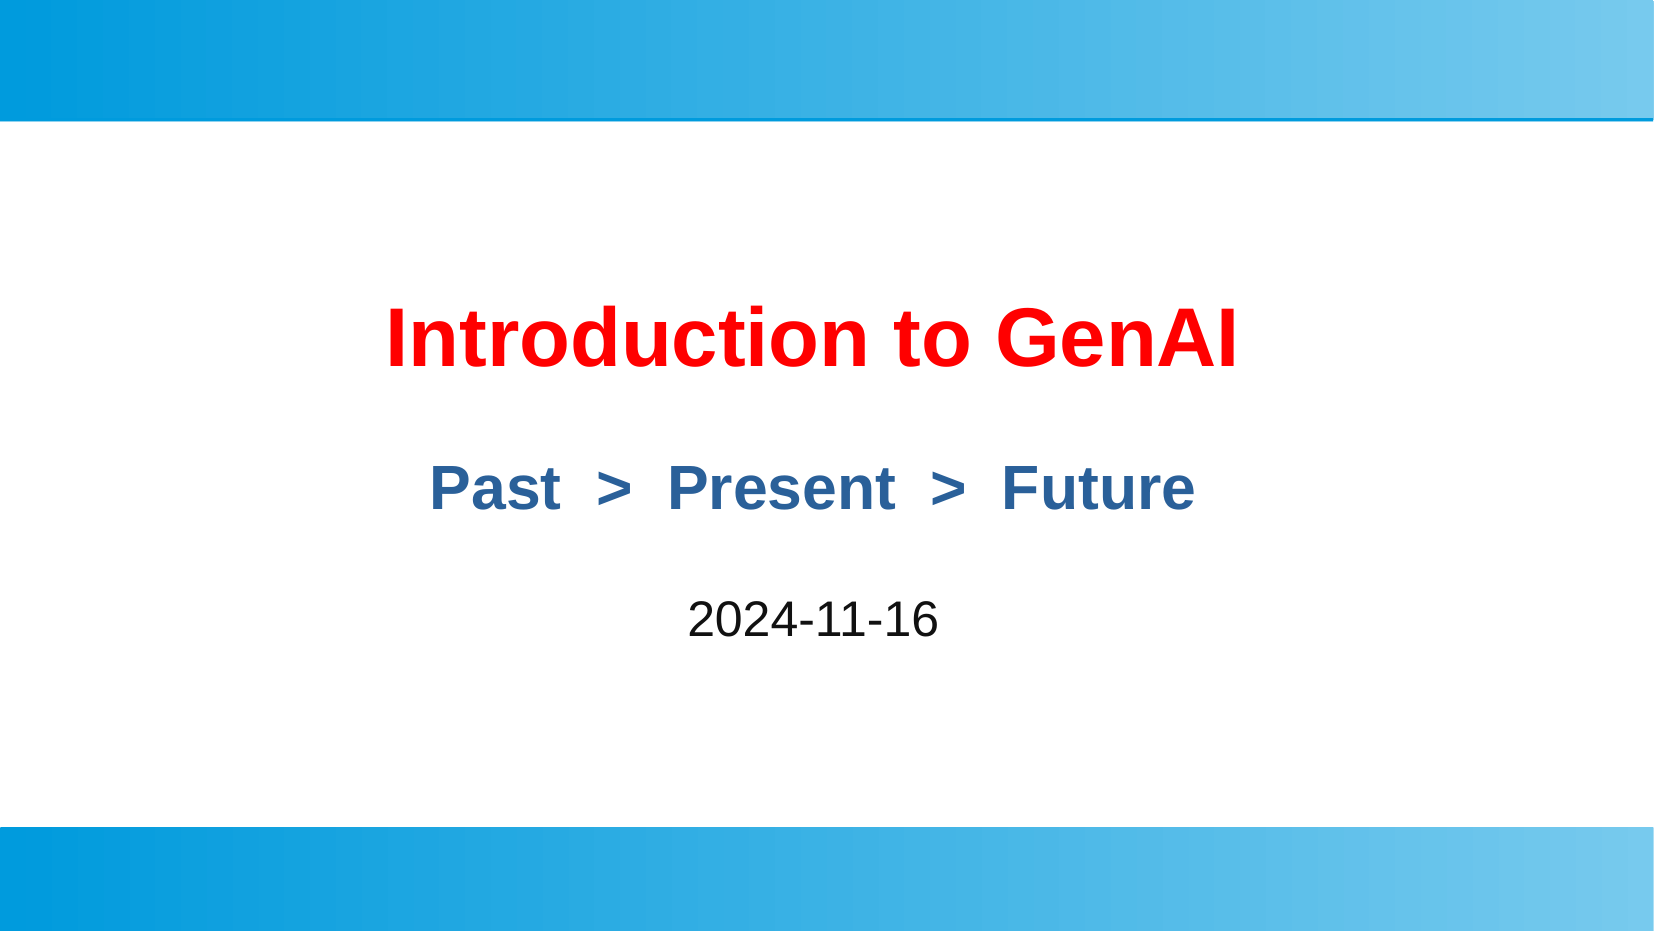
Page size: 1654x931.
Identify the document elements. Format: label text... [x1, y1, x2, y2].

title Introduction to GenAI [75, 262, 1552, 412]
title 2024-11-16 [75, 562, 1552, 676]
title Past > Present > Future [75, 412, 1552, 562]
